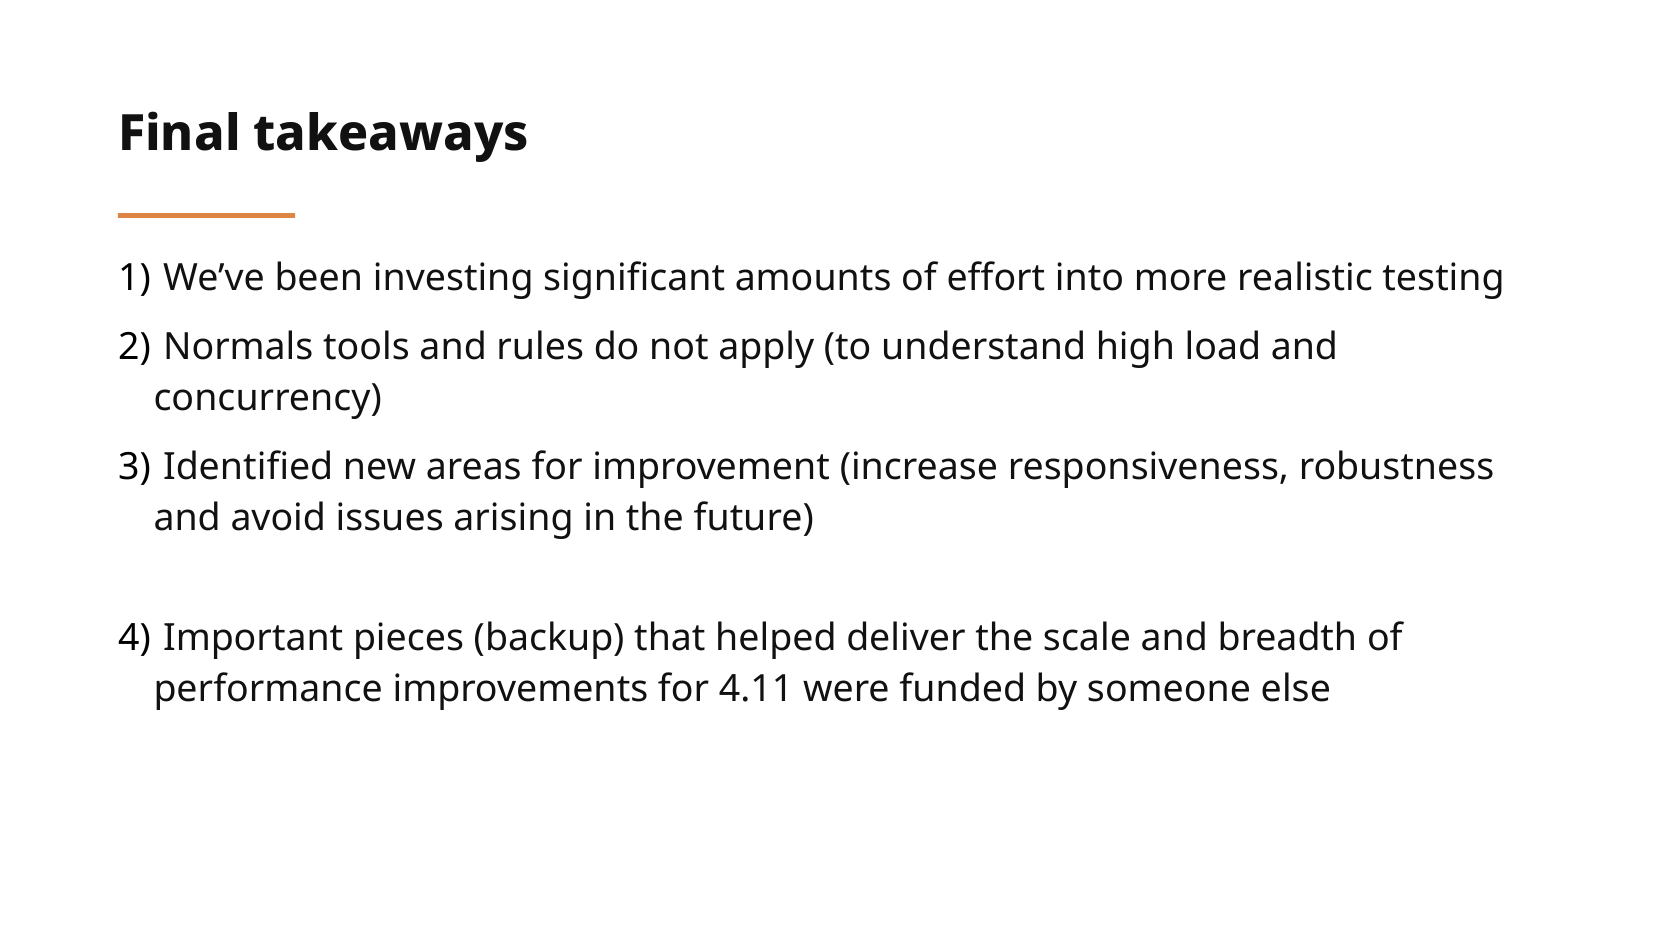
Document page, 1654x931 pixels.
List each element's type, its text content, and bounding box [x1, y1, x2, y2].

list We’ve been investing significant amounts of effort into more realistic testing Normals tools and rules do not apply (to understand high load and concurrency) Identified new areas for improvement (increase responsiveness, robustness and avoid issues arising in the future) Important pieces (backup) that helped deliver the scale and breadth of performance improvements for 4.11 were funded by someone else [118, 250, 1536, 783]
title Final takeaways [118, 78, 1536, 166]
